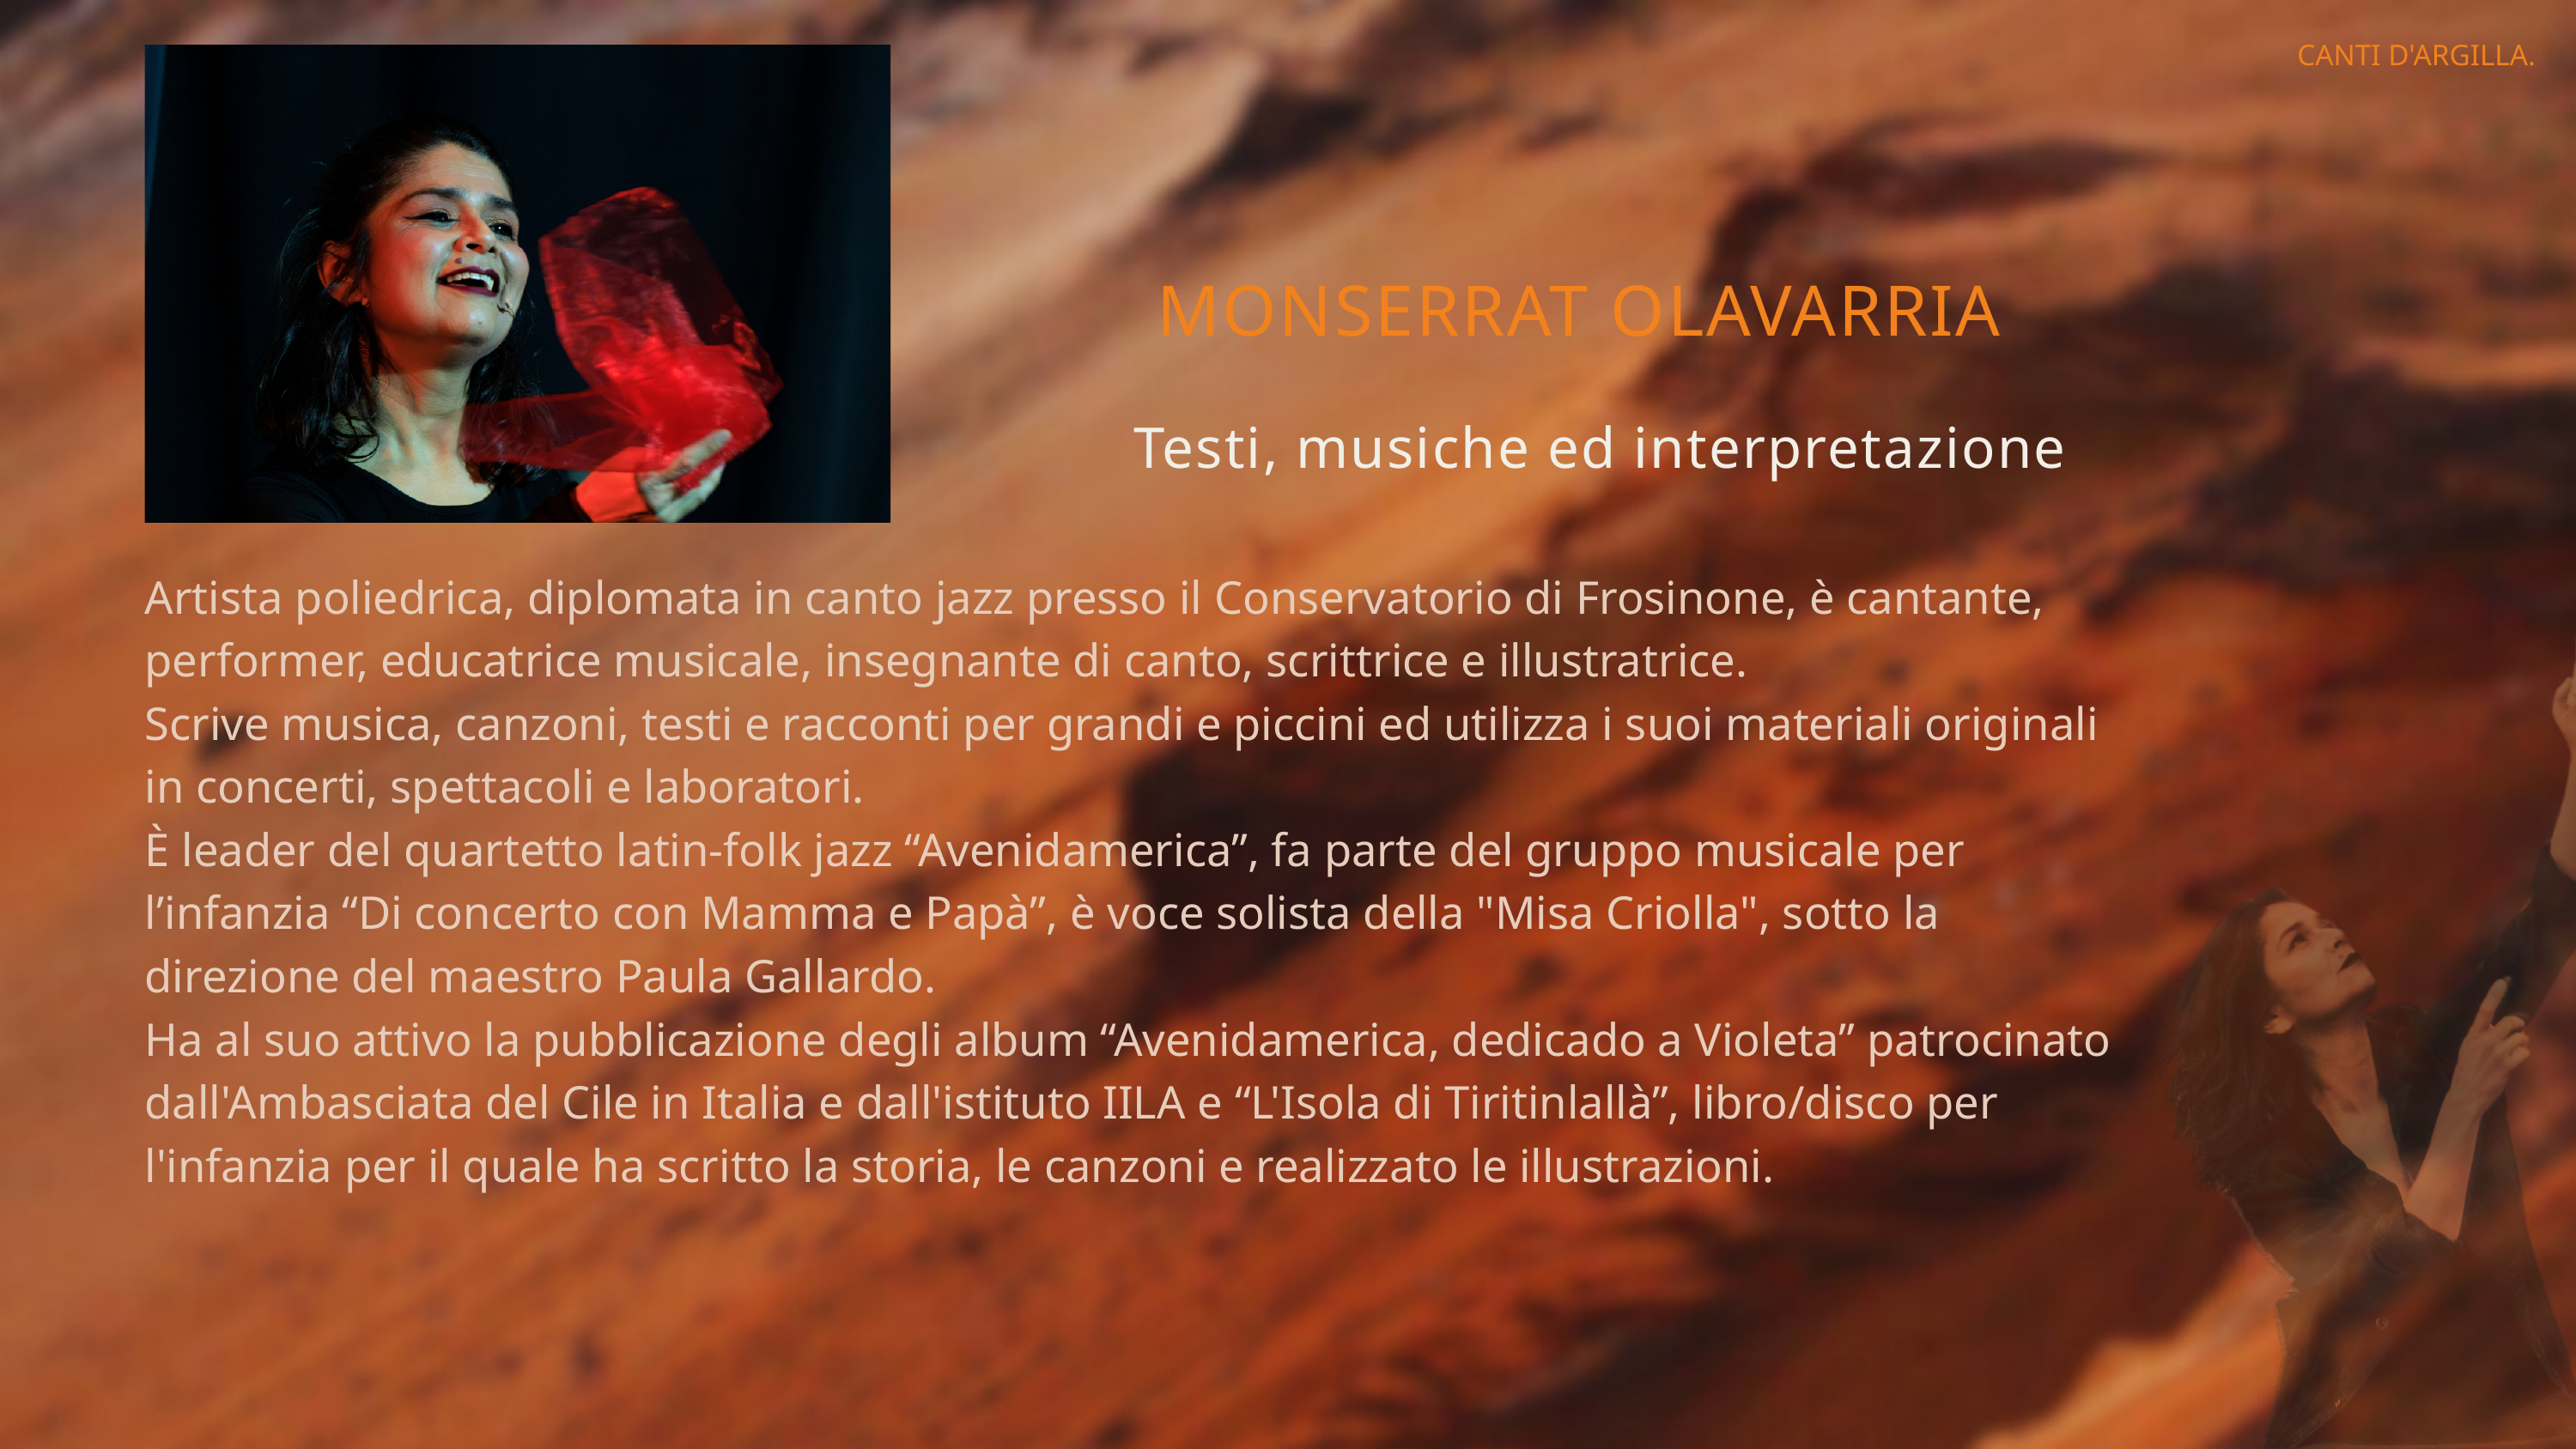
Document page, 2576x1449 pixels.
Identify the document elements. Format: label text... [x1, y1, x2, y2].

text_box Artista poliedrica, diplomata in canto jazz presso il Conservatorio di Frosinone, è cantante, performer, educatrice musicale, insegnante di canto, scrittrice e illustratrice. Scrive musica, canzoni, testi e racconti per grandi e piccini ed utilizza i suoi materiali originali in concerti, spettacoli e laboratori. È leader del quartetto latin-folk jazz “Avenidamerica”, fa parte del gruppo musicale per l’infanzia “Di concerto con Mamma e Papà”, è voce solista della "Misa Criolla", sotto la direzione del maestro Paula Gallardo. Ha al suo attivo la pubblicazione degli album “Avenidamerica, dedicado a Violeta” patrocinato dall'Ambasciata del Cile in Italia e dall'istituto IILA e “L'Isola di Tiritinlallà”, libro/disco per l'infanzia per il quale ha scritto la storia, le canzoni e realizzato le illustrazioni. [144, 560, 2117, 1270]
text_box [0, 0, 2576, 1449]
text_box CANTI D'ARGILLA. [2272, 30, 2537, 72]
text_box MONSERRAT OLAVARRIA [1157, 276, 2123, 350]
text_box Testi, musiche ed interpretazione [1133, 400, 2304, 480]
